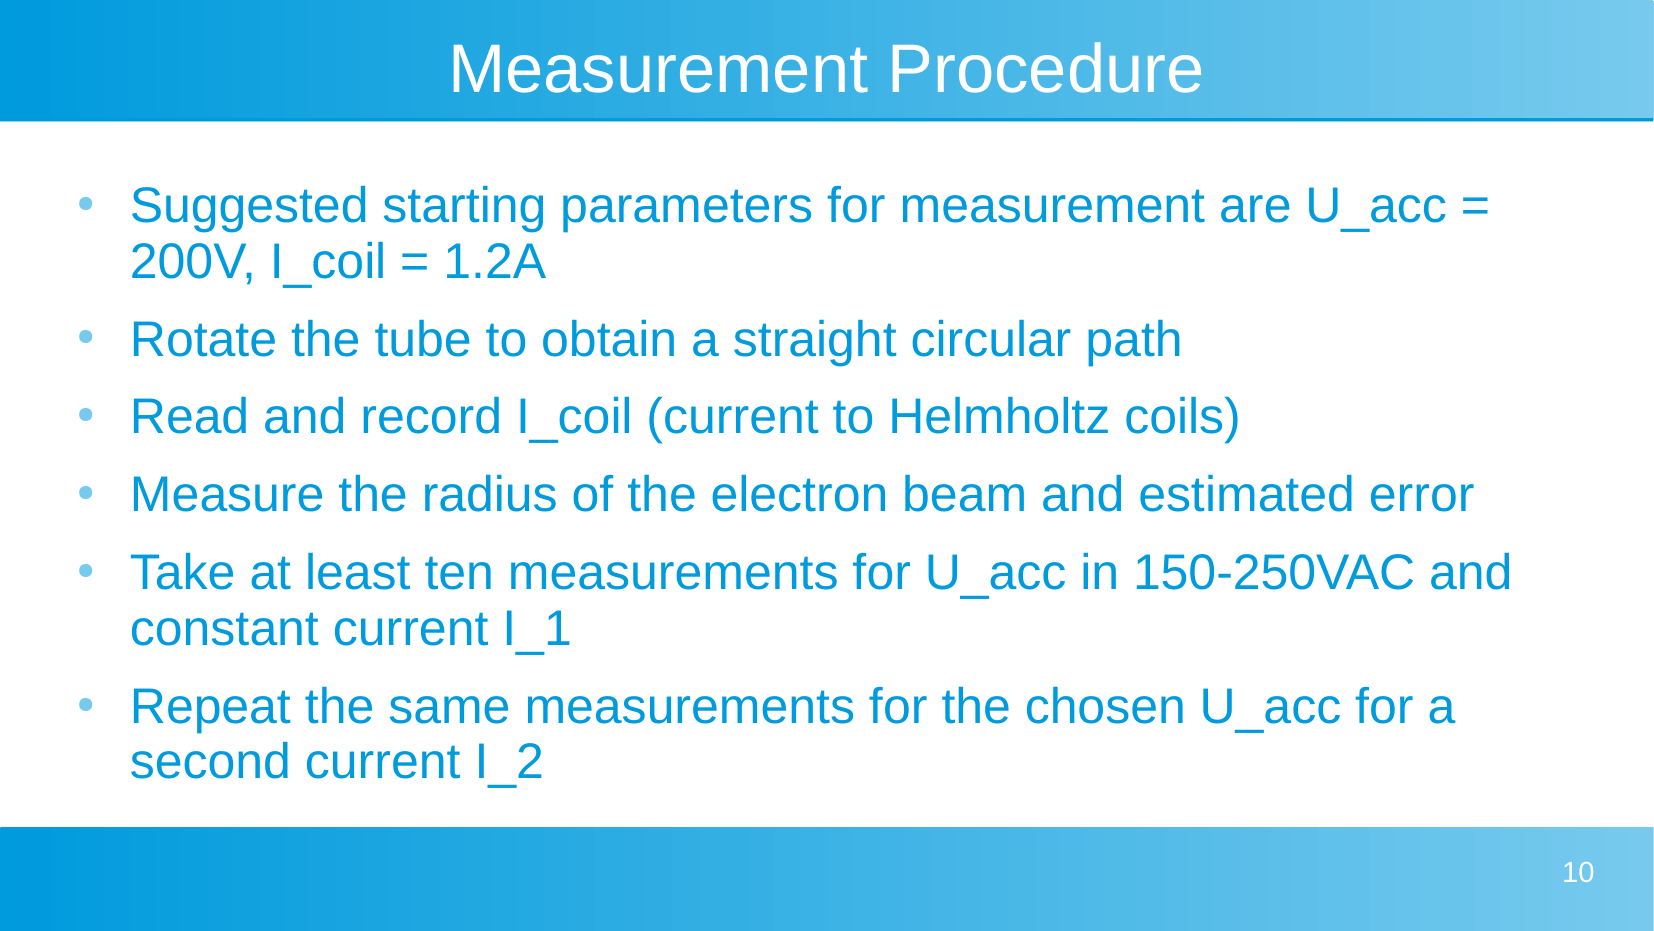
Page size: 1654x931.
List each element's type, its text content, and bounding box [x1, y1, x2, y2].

title Measurement Procedure [59, 29, 1595, 108]
list Suggested starting parameters for measurement are U_acc = 200V, I_coil = 1.2A Rotate the tube to obtain a straight circular path Read and record I_coil (current to Helmholtz coils) Measure the radius of the electron beam and estimated error Take at least ten measurements for U_acc in 150-250VAC and constant current I_1 Repeat the same measurements for the chosen U_acc for a second current I_2 [59, 177, 1595, 768]
